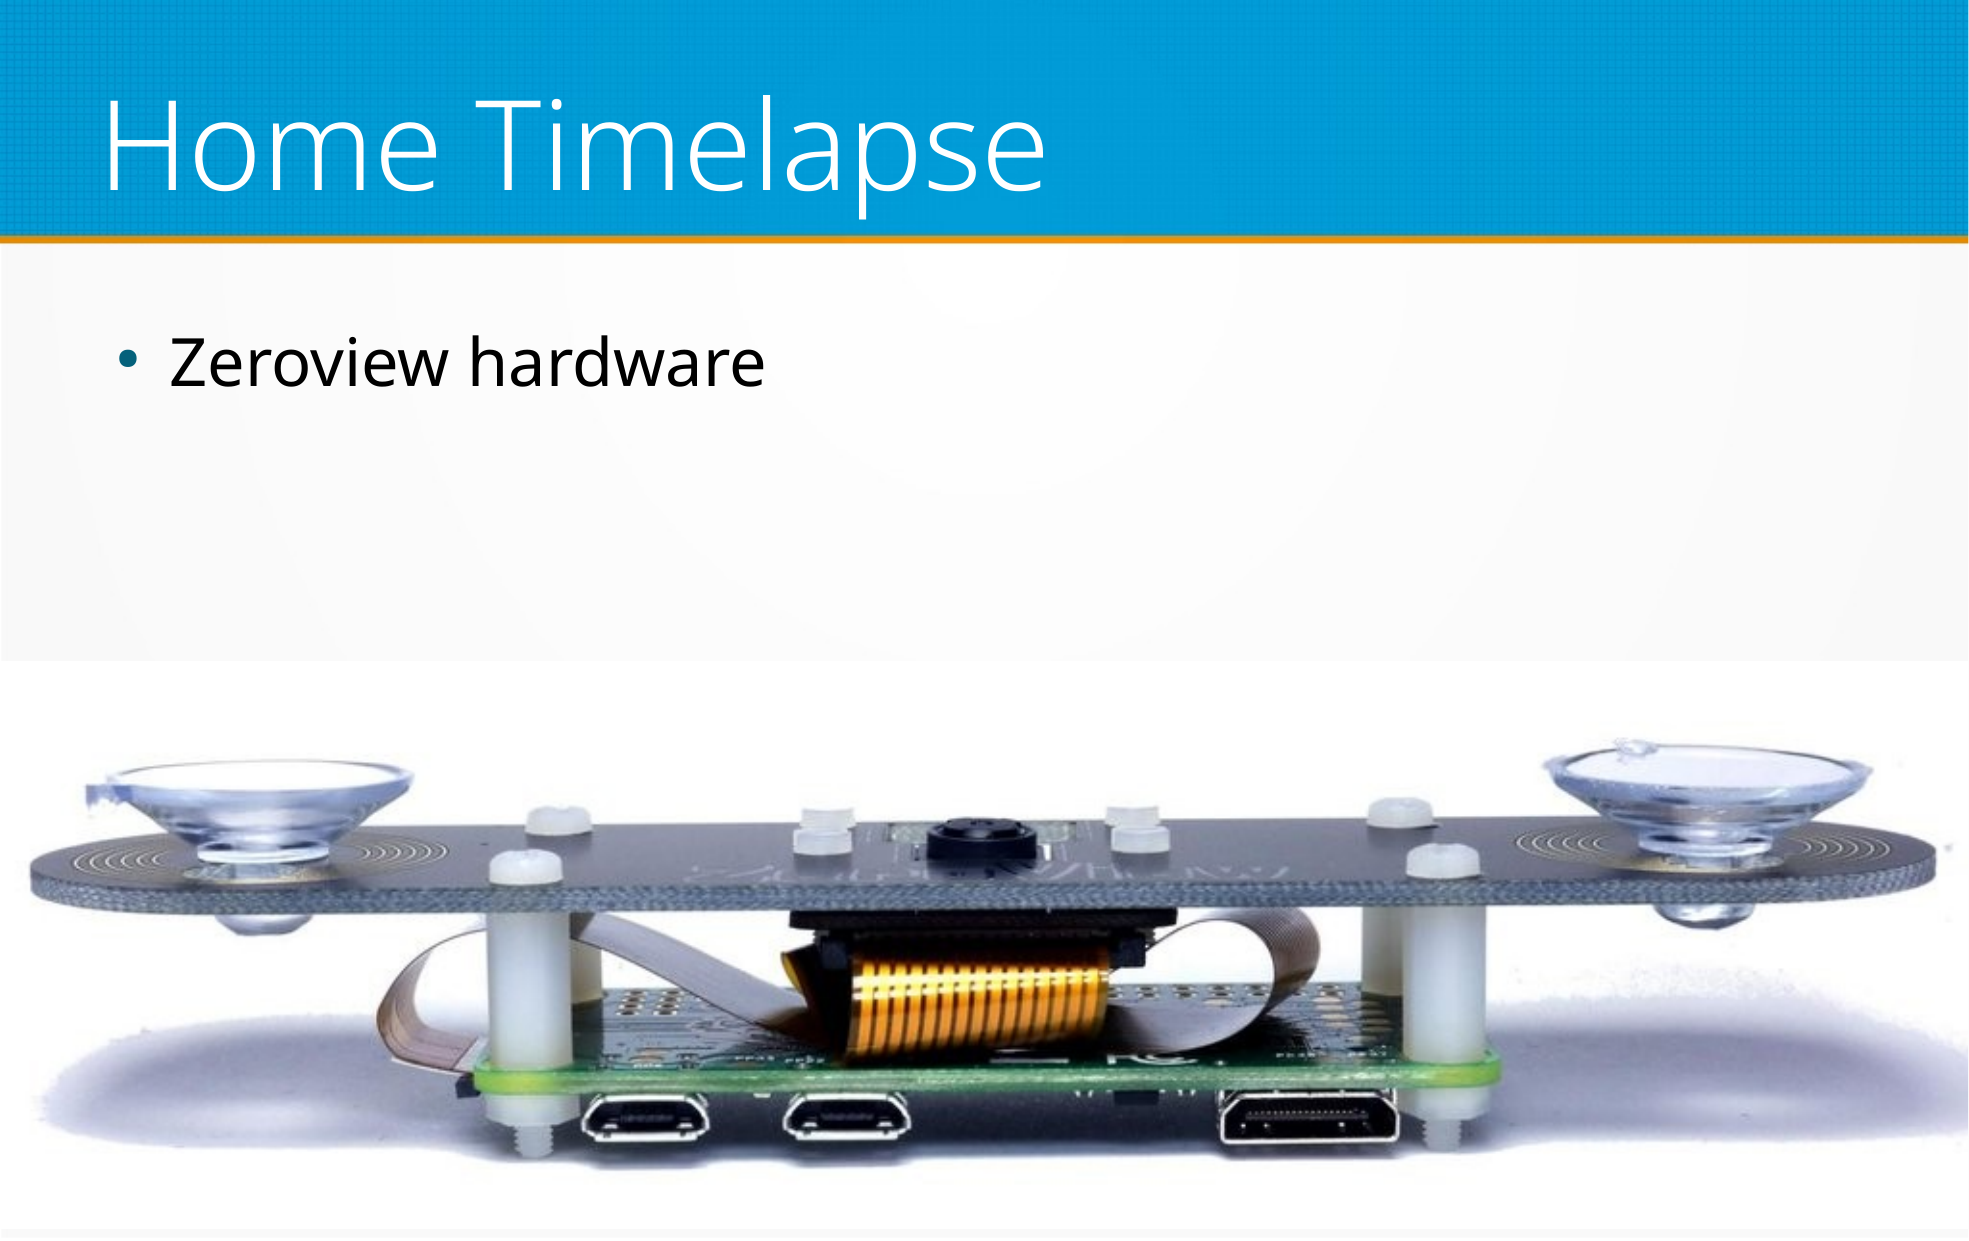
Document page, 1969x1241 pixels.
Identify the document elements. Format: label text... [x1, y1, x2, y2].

picture [0, 233, 1969, 1241]
title Home Timelapse [98, 19, 1870, 227]
list Zeroview hardware [98, 315, 1861, 661]
